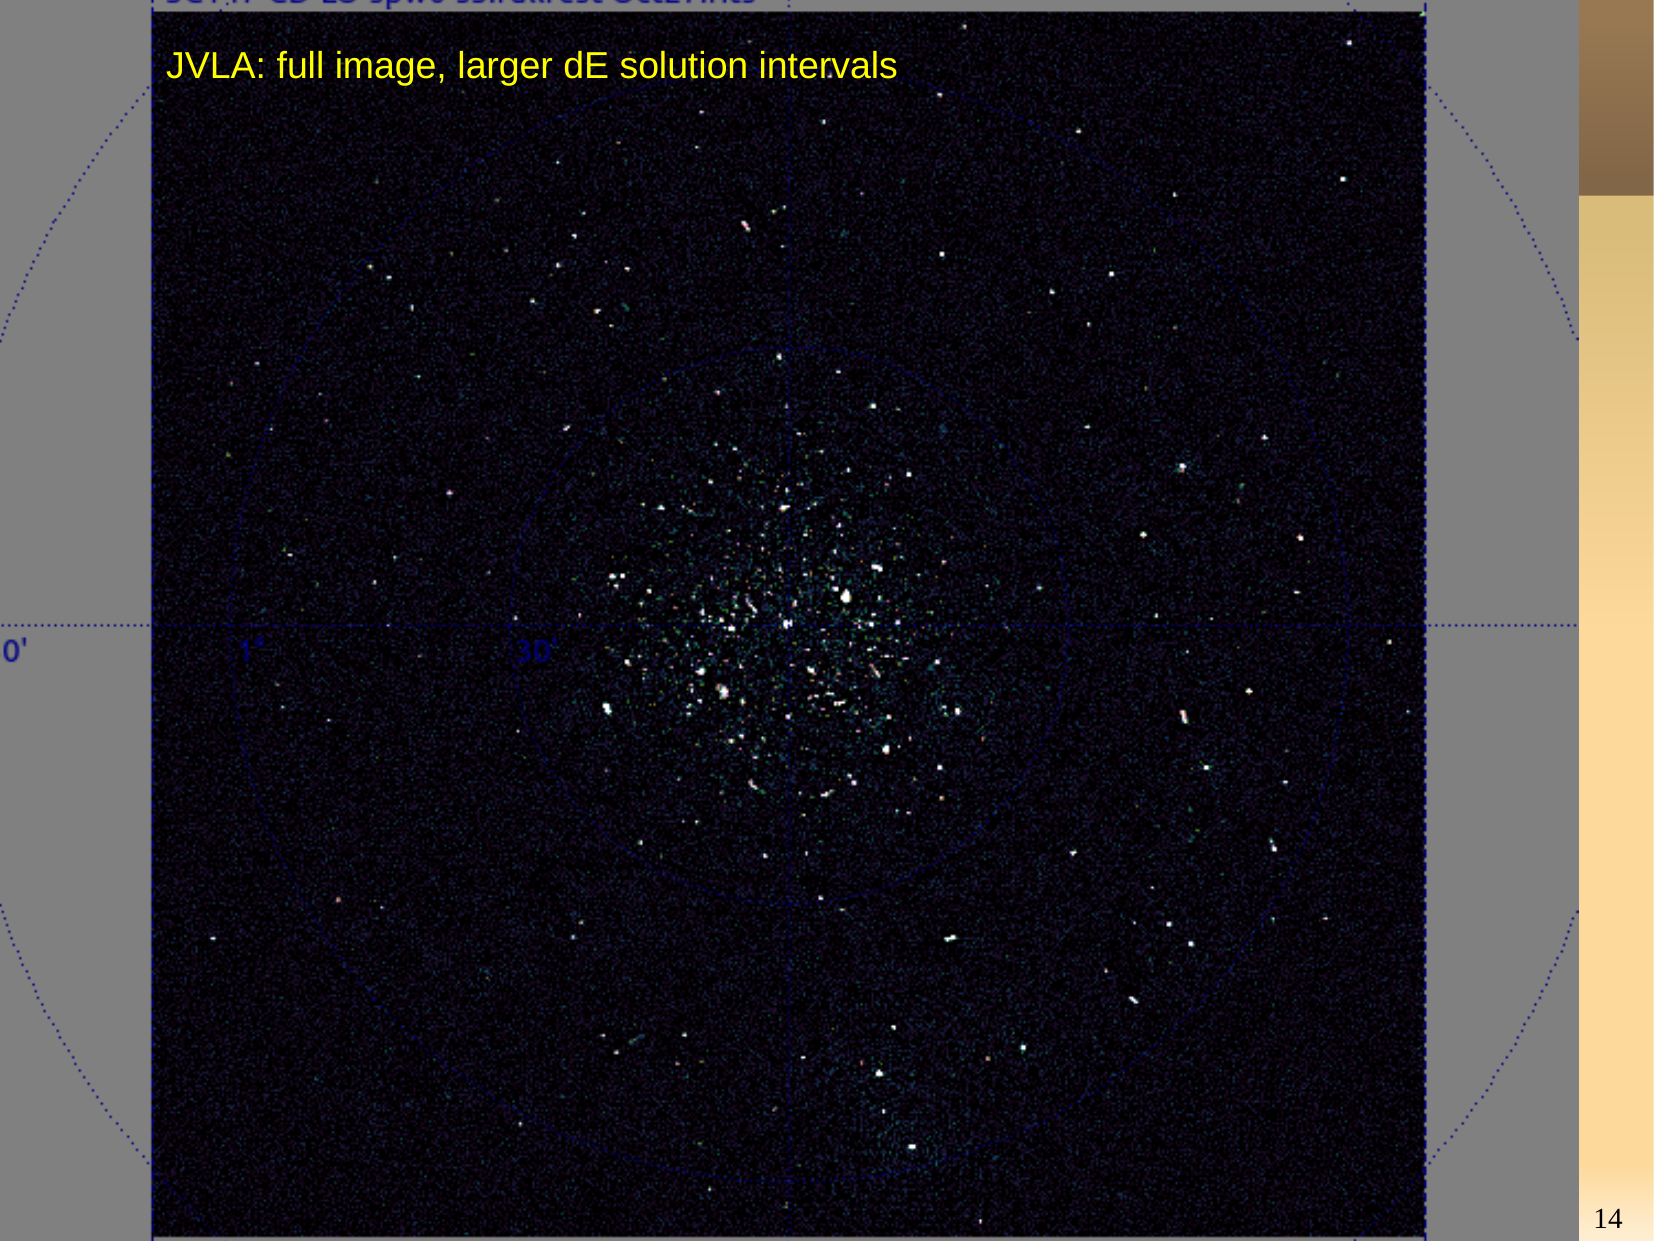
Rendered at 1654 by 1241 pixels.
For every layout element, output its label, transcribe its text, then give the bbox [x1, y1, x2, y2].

picture [0, 0, 1654, 1241]
text_box JVLA: full image, larger dE solution intervals [151, 36, 1258, 94]
